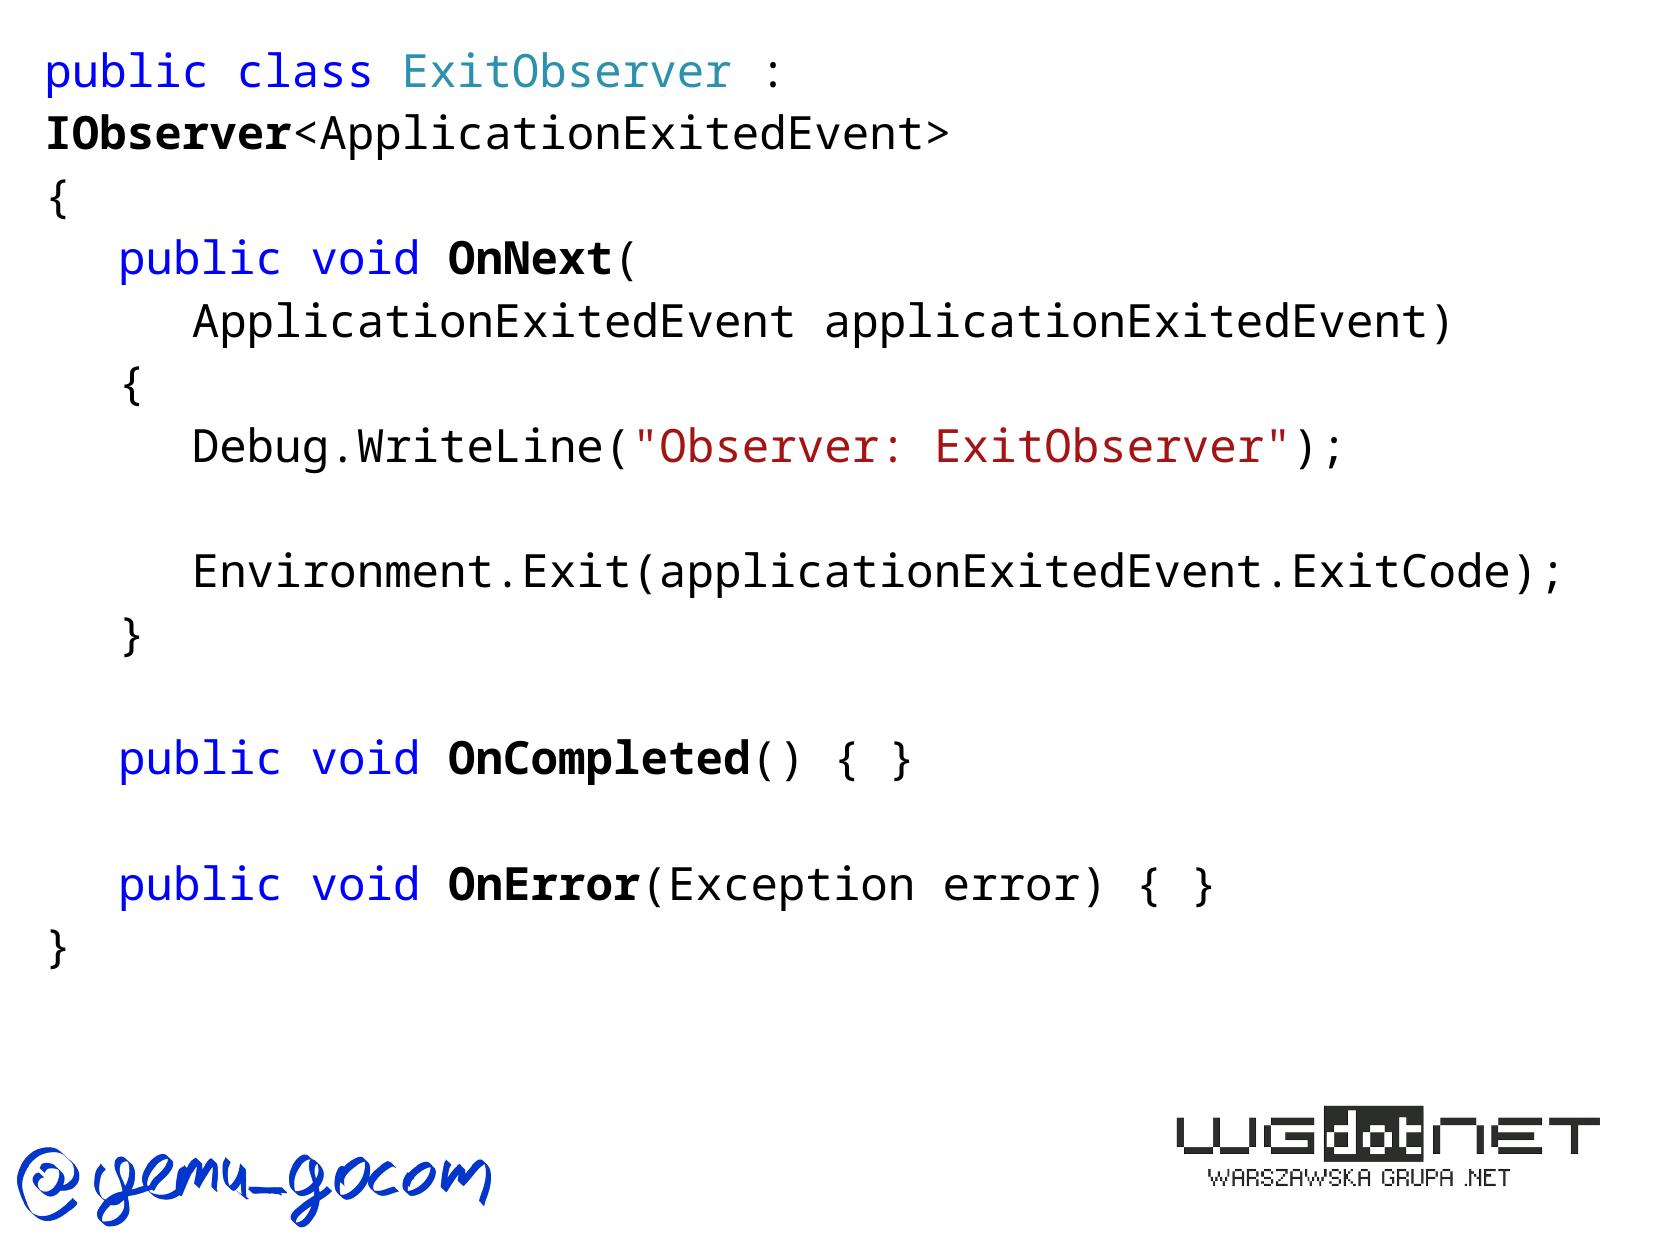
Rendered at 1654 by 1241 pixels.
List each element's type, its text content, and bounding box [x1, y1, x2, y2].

text_box public class ExitObserver : IObserver<ApplicationExitedEvent> { public void OnNext( ApplicationExitedEvent applicationExitedEvent) { Debug.WriteLine("Observer: ExitObserver"); Environment.Exit(applicationExitedEvent.ExitCode); } public void OnCompleted() { } public void OnError(Exception error) { } } [29, 30, 1613, 869]
picture [1169, 1103, 1603, 1193]
picture [11, 1129, 497, 1241]
